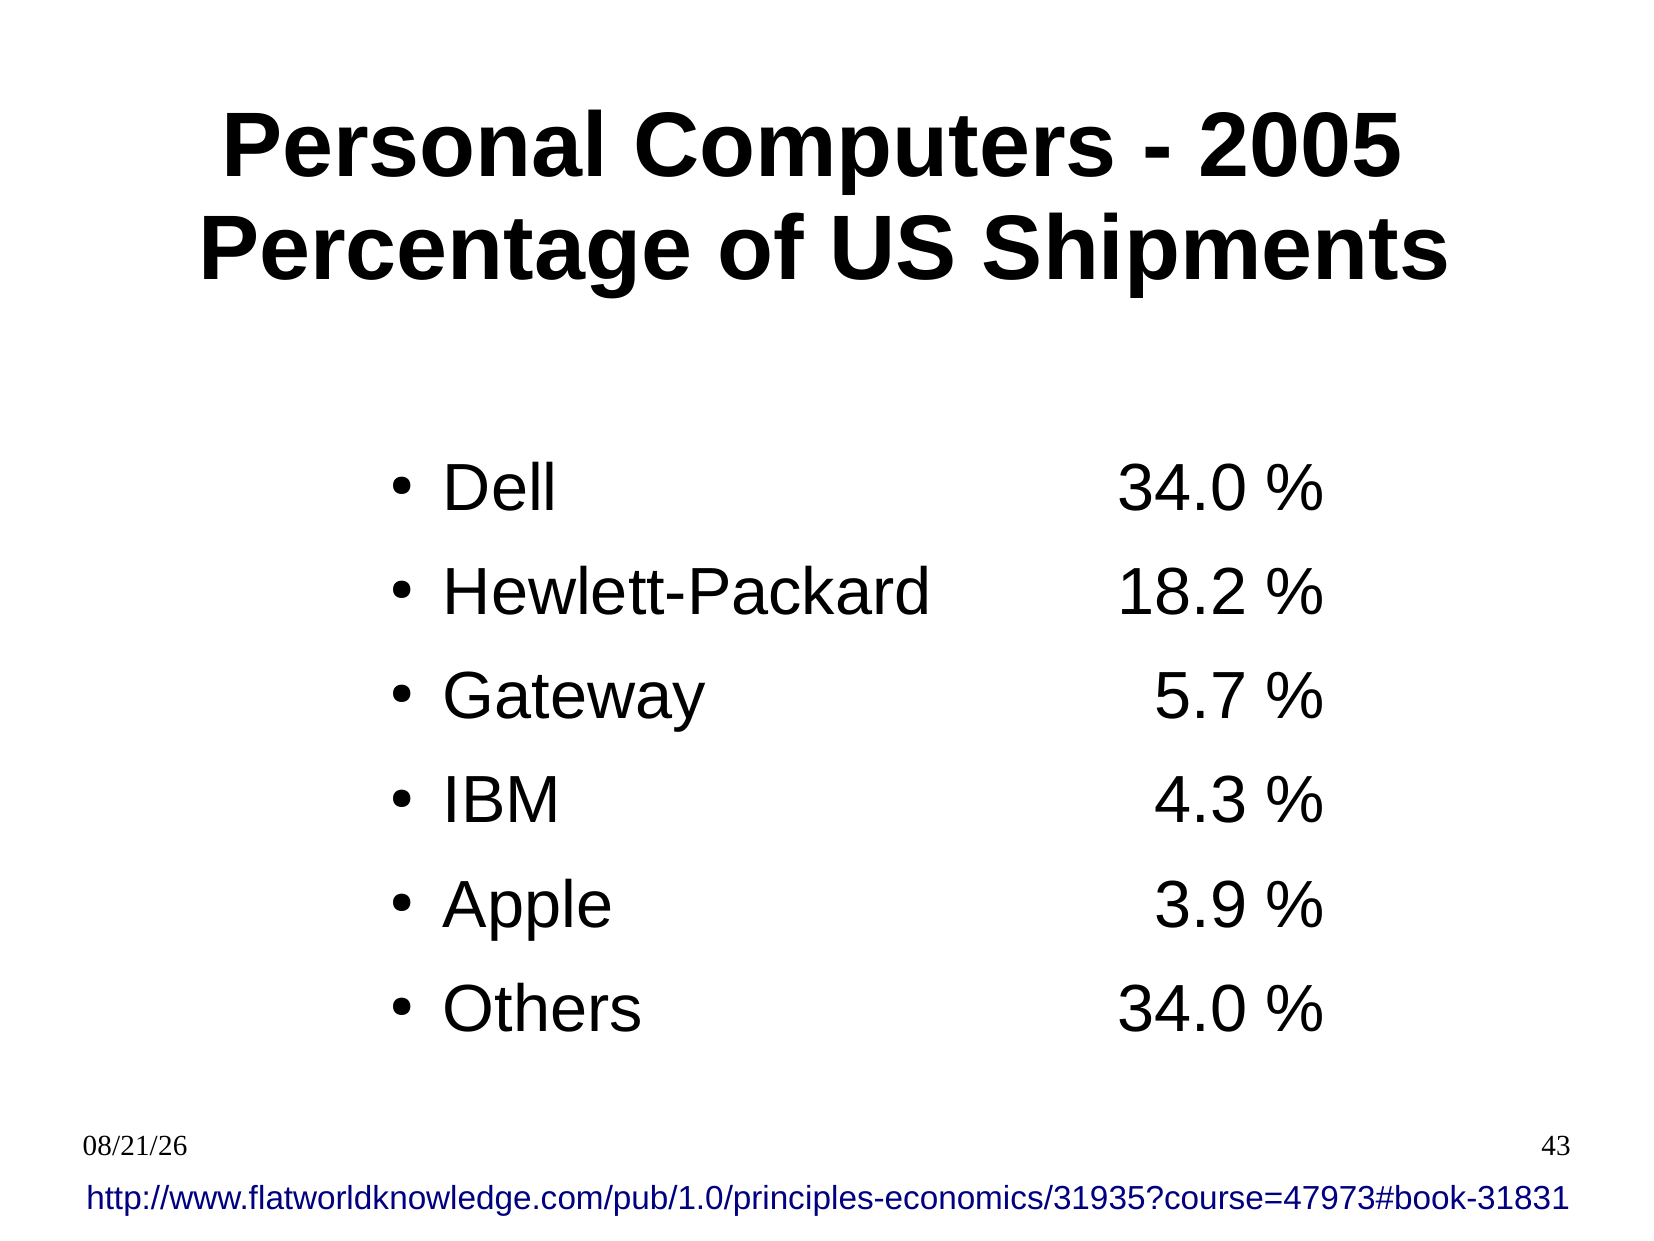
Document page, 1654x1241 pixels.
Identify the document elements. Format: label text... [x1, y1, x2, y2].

title Personal Computers - 2005 Percentage of US Shipments [0, 93, 1651, 402]
text_box http://www.flatworldknowledge.com/pub/1.0/principles-economics/31935?course=47973#book-31831 [35, 1172, 1632, 1241]
list Dell 34.0 % Hewlett-Packard 18.2 % Gateway 5.7 % IBM 4.3 % Apple 3.9 % Others 34.0 % [372, 449, 1376, 1046]
